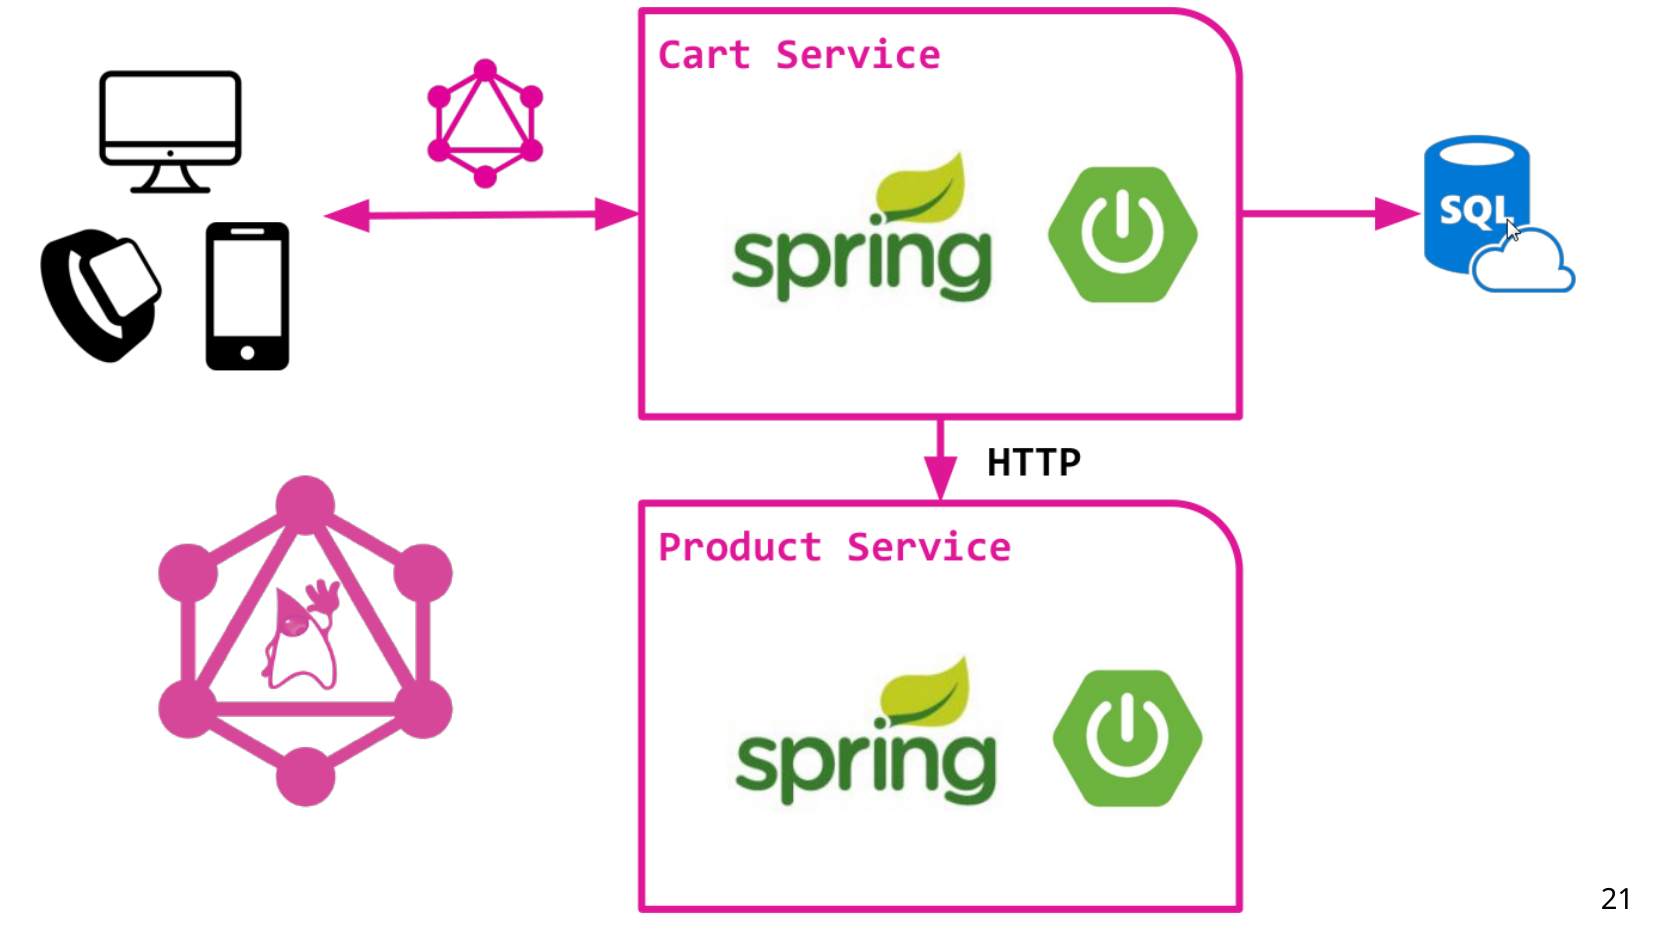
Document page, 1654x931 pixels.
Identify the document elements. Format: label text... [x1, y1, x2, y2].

text_box <номер> [1594, 885, 1642, 921]
picture [0, 0, 1619, 931]
